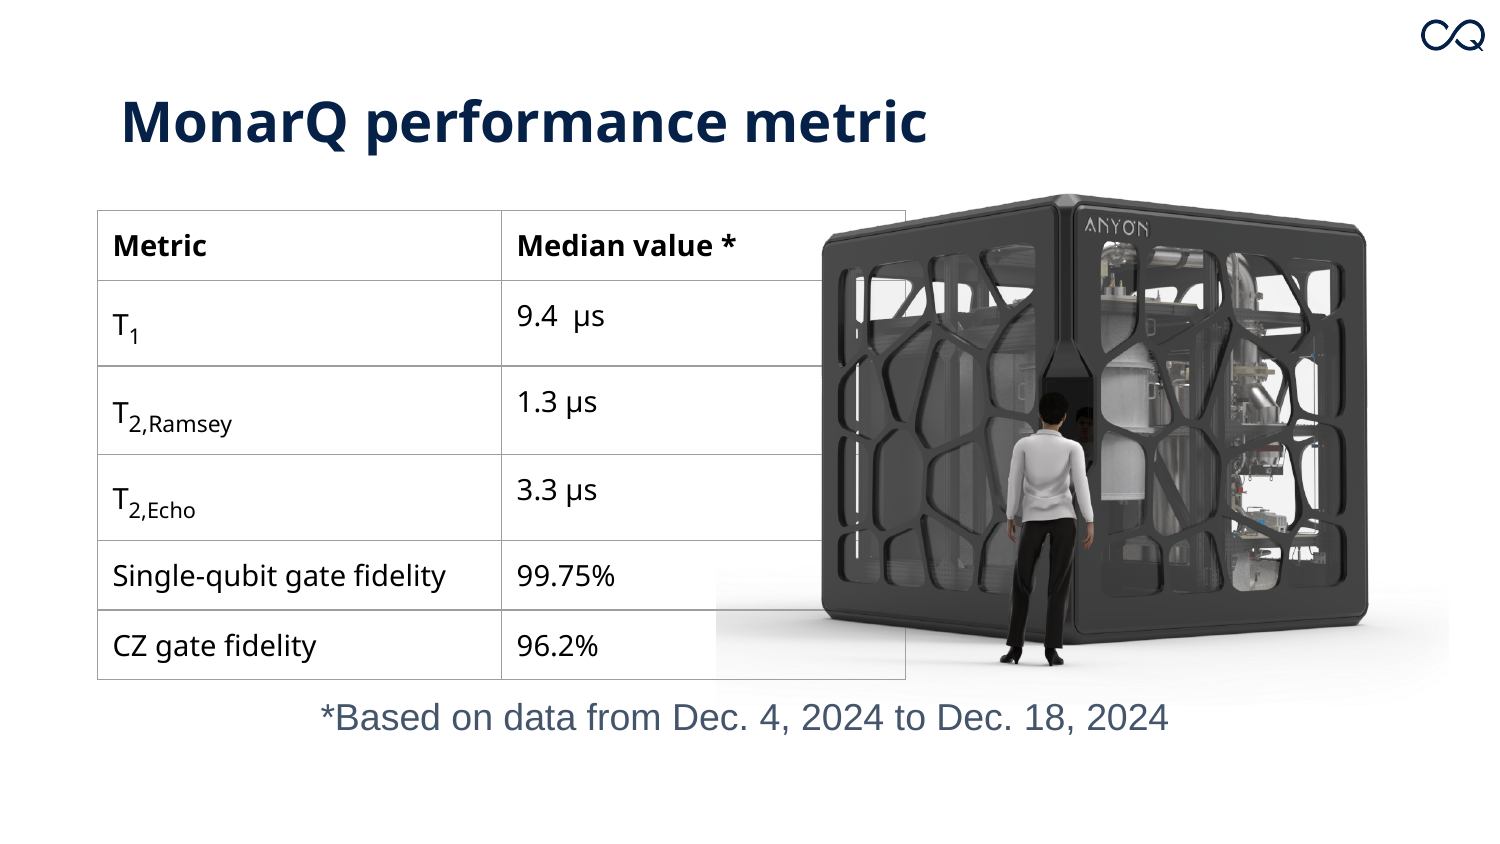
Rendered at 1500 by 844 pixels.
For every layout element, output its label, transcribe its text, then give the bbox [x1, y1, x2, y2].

table_cell 99.75% [502, 541, 716, 609]
table_cell T2,Ramsey [98, 367, 501, 454]
table_cell 96.2% [502, 611, 716, 678]
table_cell 3.3 µs [502, 455, 716, 540]
table_cell CZ gate fidelity [98, 611, 501, 679]
table_cell Single-qubit gate fidelity [98, 541, 501, 609]
picture [716, 138, 1449, 706]
text_box *Based on data from Dec. 4, 2024 to Dec. 18, 2024 [305, 678, 770, 719]
table_cell T1 [98, 281, 501, 365]
picture [1421, 19, 1485, 51]
text_box *Based on data from Dec. 4, 2024 to Dec. 18, 2024 [956, 706, 1032, 719]
table_cell T2,Echo [98, 455, 501, 540]
table_header Median value * [502, 211, 716, 280]
table_cell 1.3 µs [502, 367, 716, 454]
table_cell 9.4 µs [502, 281, 716, 365]
table_header Metric [98, 211, 501, 280]
text_box MonarQ performance metric [105, 71, 1342, 159]
